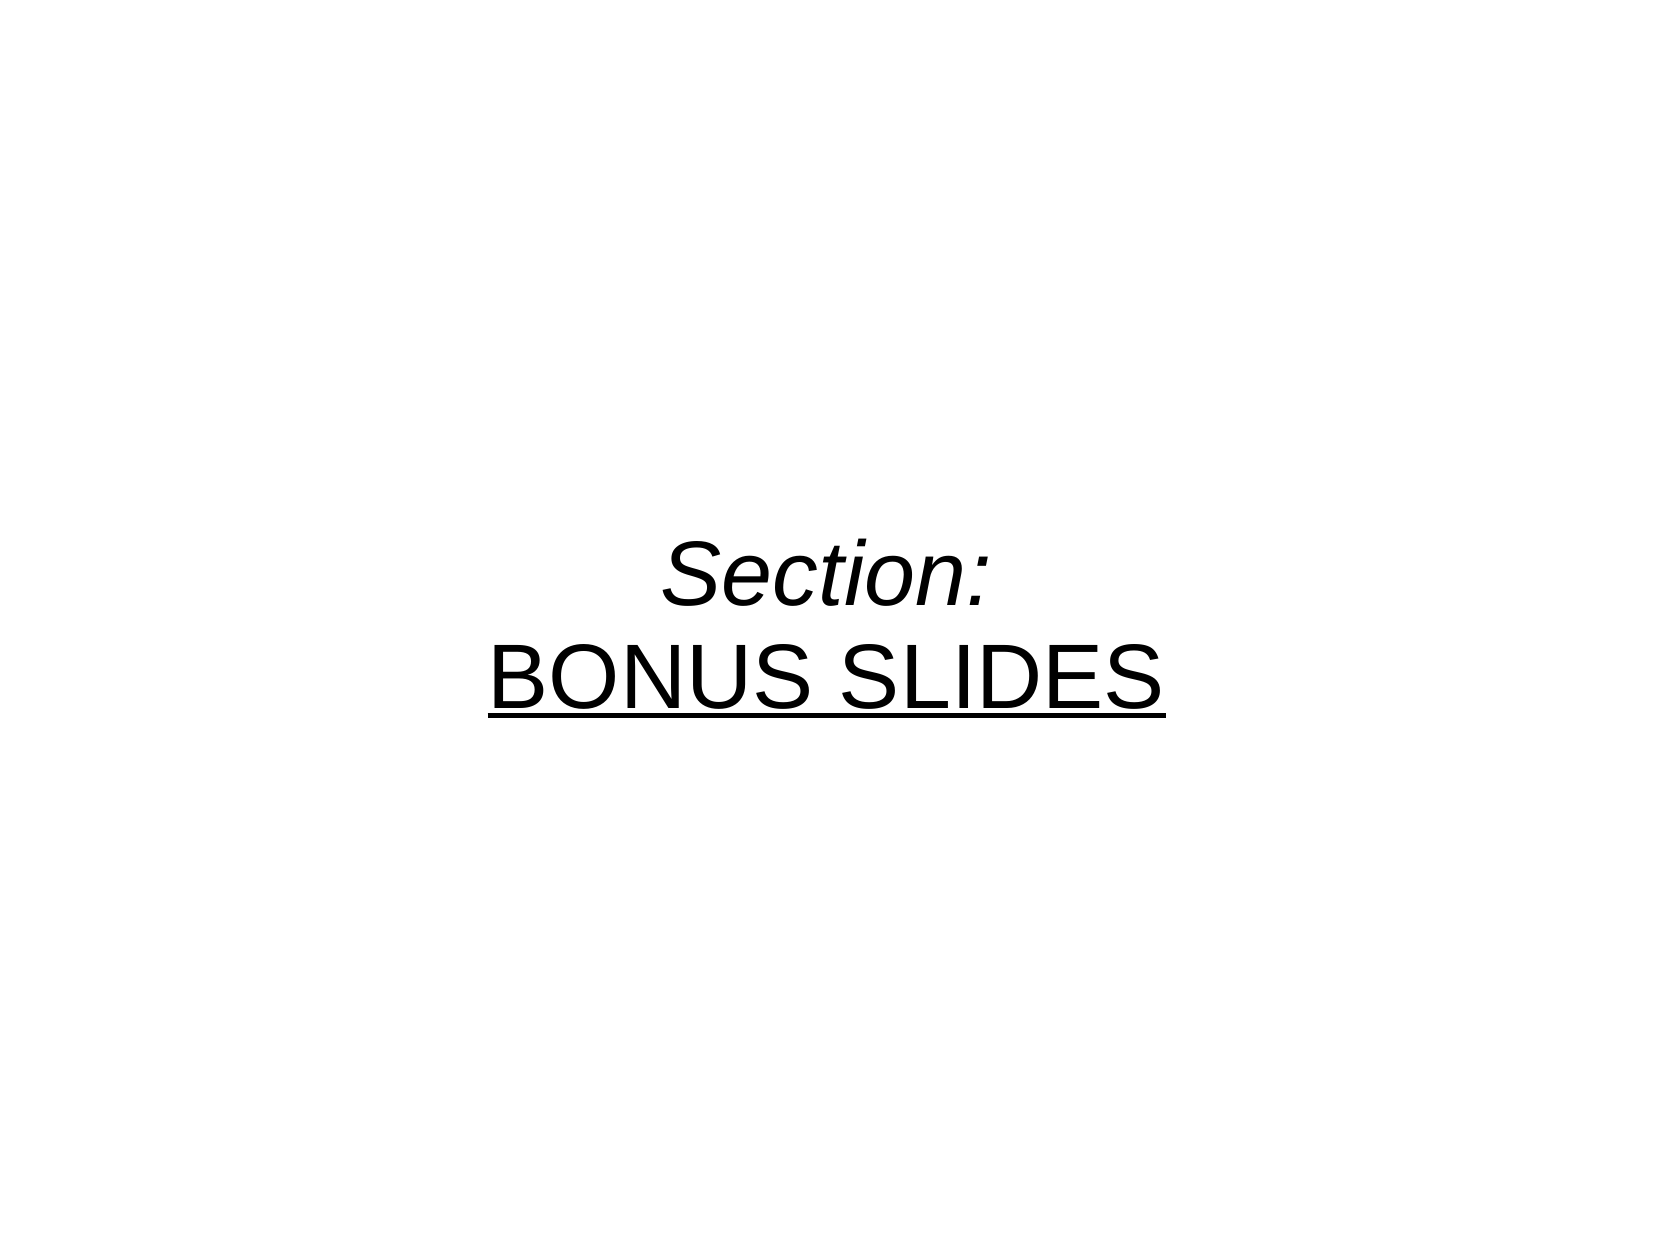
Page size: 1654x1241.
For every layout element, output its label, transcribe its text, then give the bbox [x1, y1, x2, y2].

title Section: BONUS SLIDES [82, 521, 1571, 729]
